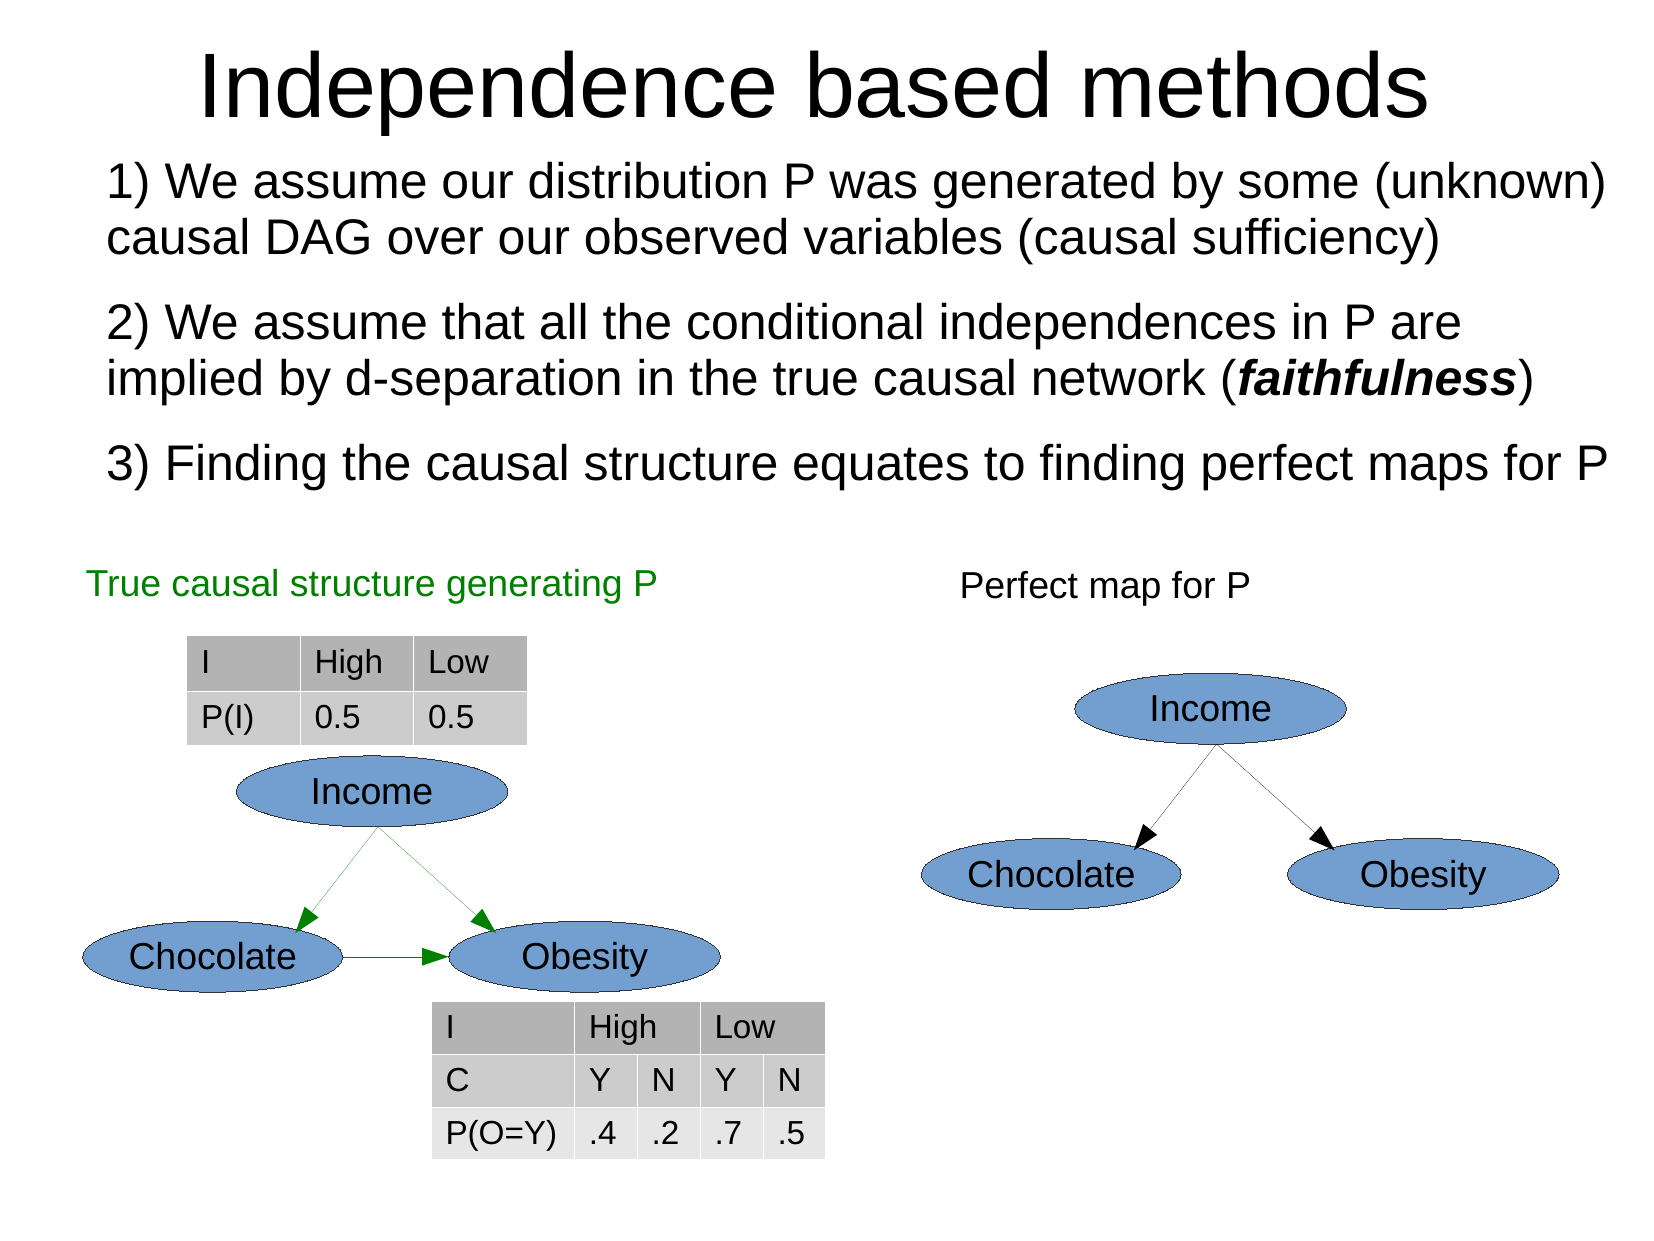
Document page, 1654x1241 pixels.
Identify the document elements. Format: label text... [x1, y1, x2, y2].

table_cell .4 [575, 1108, 637, 1159]
table_cell 0.5 [301, 692, 413, 745]
table_cell 0.5 [414, 692, 527, 745]
table_cell .7 [701, 1108, 763, 1159]
text_box Obesity [448, 921, 721, 993]
table_header High [301, 636, 413, 691]
table_cell N [638, 1055, 700, 1107]
table_cell Y [575, 1055, 637, 1107]
text_box True causal structure generating P [70, 555, 709, 612]
title Independence based methods [70, 0, 1559, 153]
table_cell C [432, 1055, 574, 1107]
table_header Low [414, 636, 527, 691]
table_header I [432, 1002, 574, 1054]
text_box Chocolate [921, 838, 1182, 910]
text_box Perfect map for P [944, 557, 1536, 615]
table_cell .5 [764, 1108, 825, 1159]
list 1) We assume our distribution P was generated by some (unknown) causal DAG over our observed variables (causal sufficiency) 2) We assume that all the conditional independences in P are implied by d-separation in the true causal network (faithfulness) 3) Finding the causal structure equates to finding perfect maps for P [35, 153, 1630, 637]
table_cell N [764, 1055, 825, 1107]
table_header High [575, 1002, 700, 1054]
table_cell .2 [638, 1108, 700, 1159]
text_box Income [1074, 673, 1347, 745]
text_box Obesity [1287, 838, 1560, 910]
table_cell P(O=Y) [432, 1108, 574, 1159]
text_box Chocolate [82, 921, 343, 993]
text_box Income [236, 755, 508, 827]
table_cell P(I) [187, 692, 300, 745]
table_header Low [701, 1002, 825, 1054]
table_header I [187, 636, 300, 691]
table_cell Y [701, 1055, 763, 1107]
